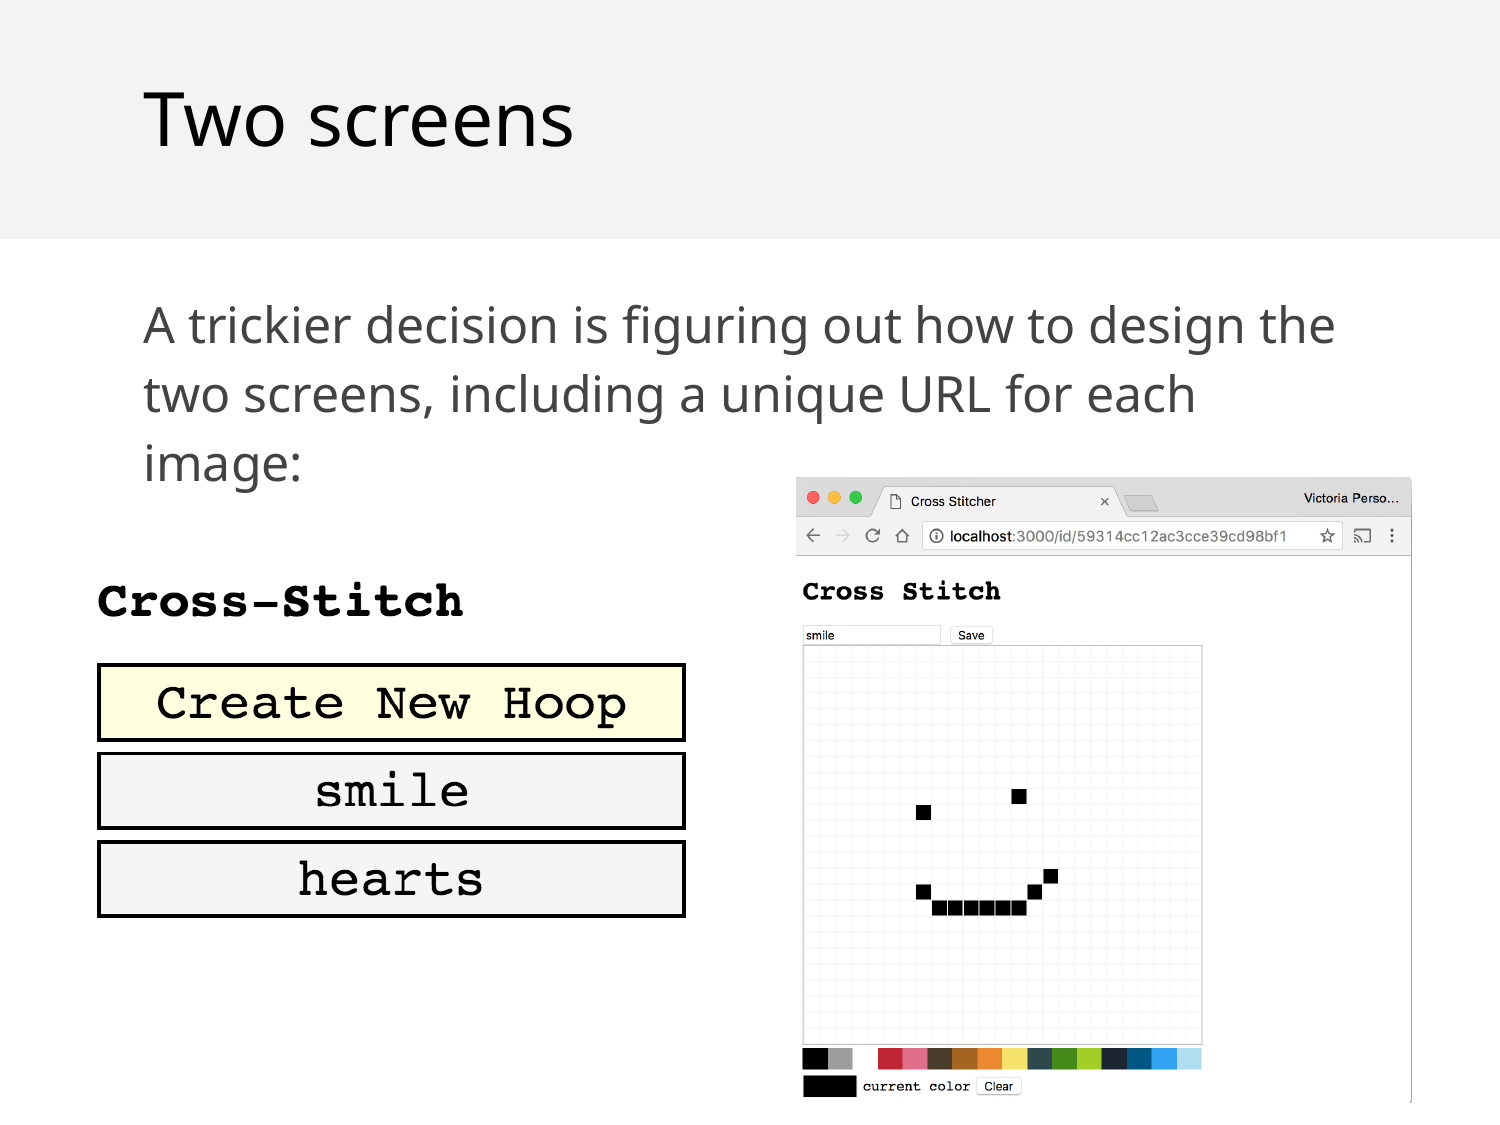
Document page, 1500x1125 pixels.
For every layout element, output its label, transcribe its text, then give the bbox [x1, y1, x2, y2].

picture [796, 477, 1412, 1103]
list A trickier decision is figuring out how to design the two screens, including a unique URL for each image: [128, 269, 1372, 451]
title Two screens [128, 56, 1372, 183]
picture [81, 553, 725, 957]
